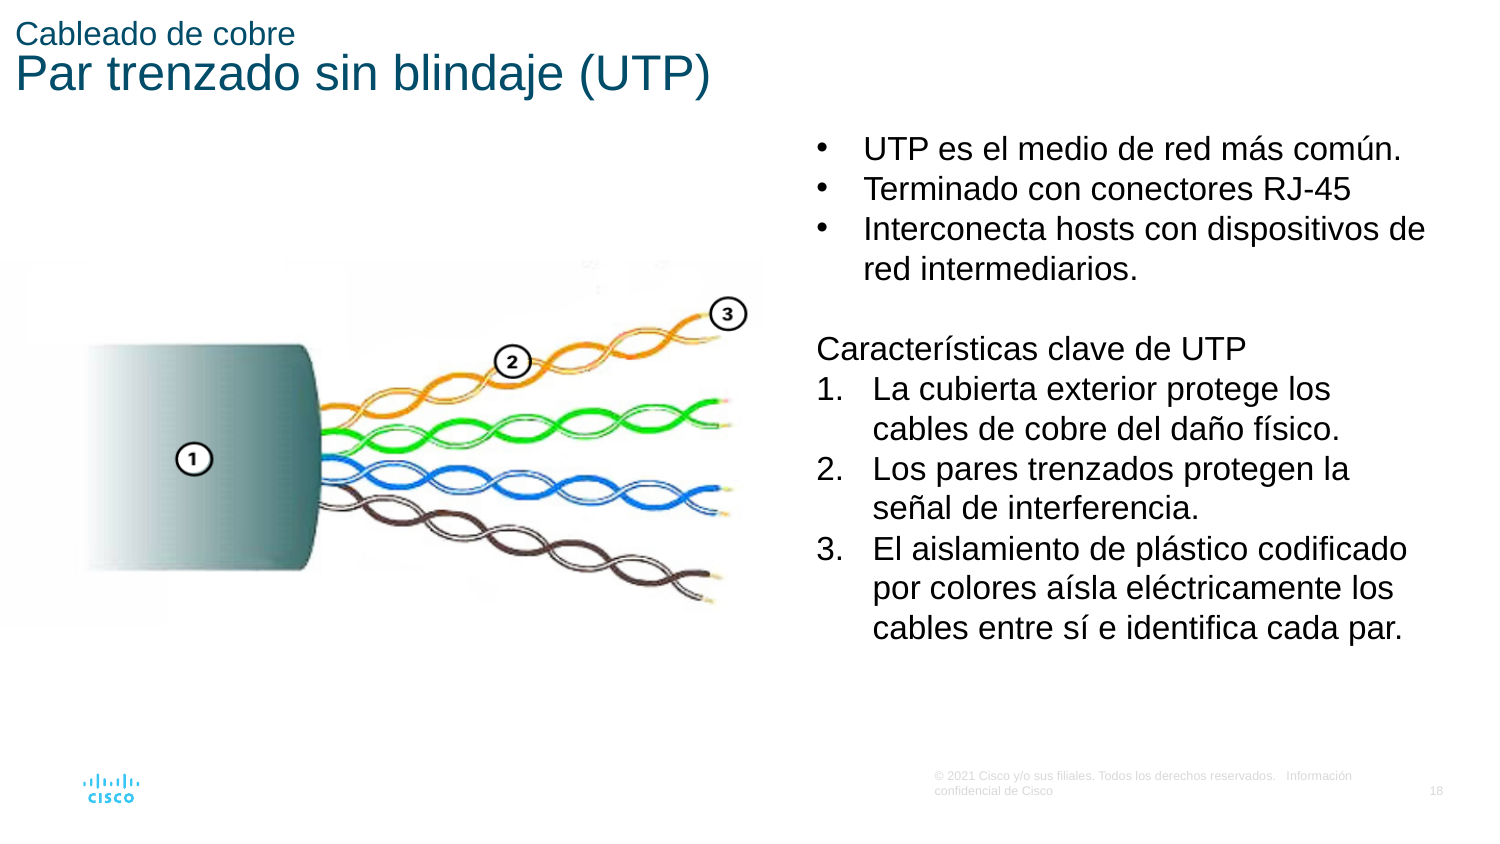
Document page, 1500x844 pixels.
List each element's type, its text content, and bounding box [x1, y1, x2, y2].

picture [0, 259, 763, 633]
title Cableado de cobre Par trenzado sin blindaje (UTP) [0, 0, 1369, 121]
text_box UTP es el medio de red más común. Terminado con conectores RJ-45 Interconecta hosts con dispositivos de red intermediarios. Características clave de UTP La cubierta exterior protege los cables de cobre del daño físico. Los pares trenzados protegen la señal de interferencia. El aislamiento de plástico codificado por colores aísla eléctricamente los cables entre sí e identifica cada par. [801, 120, 1448, 654]
